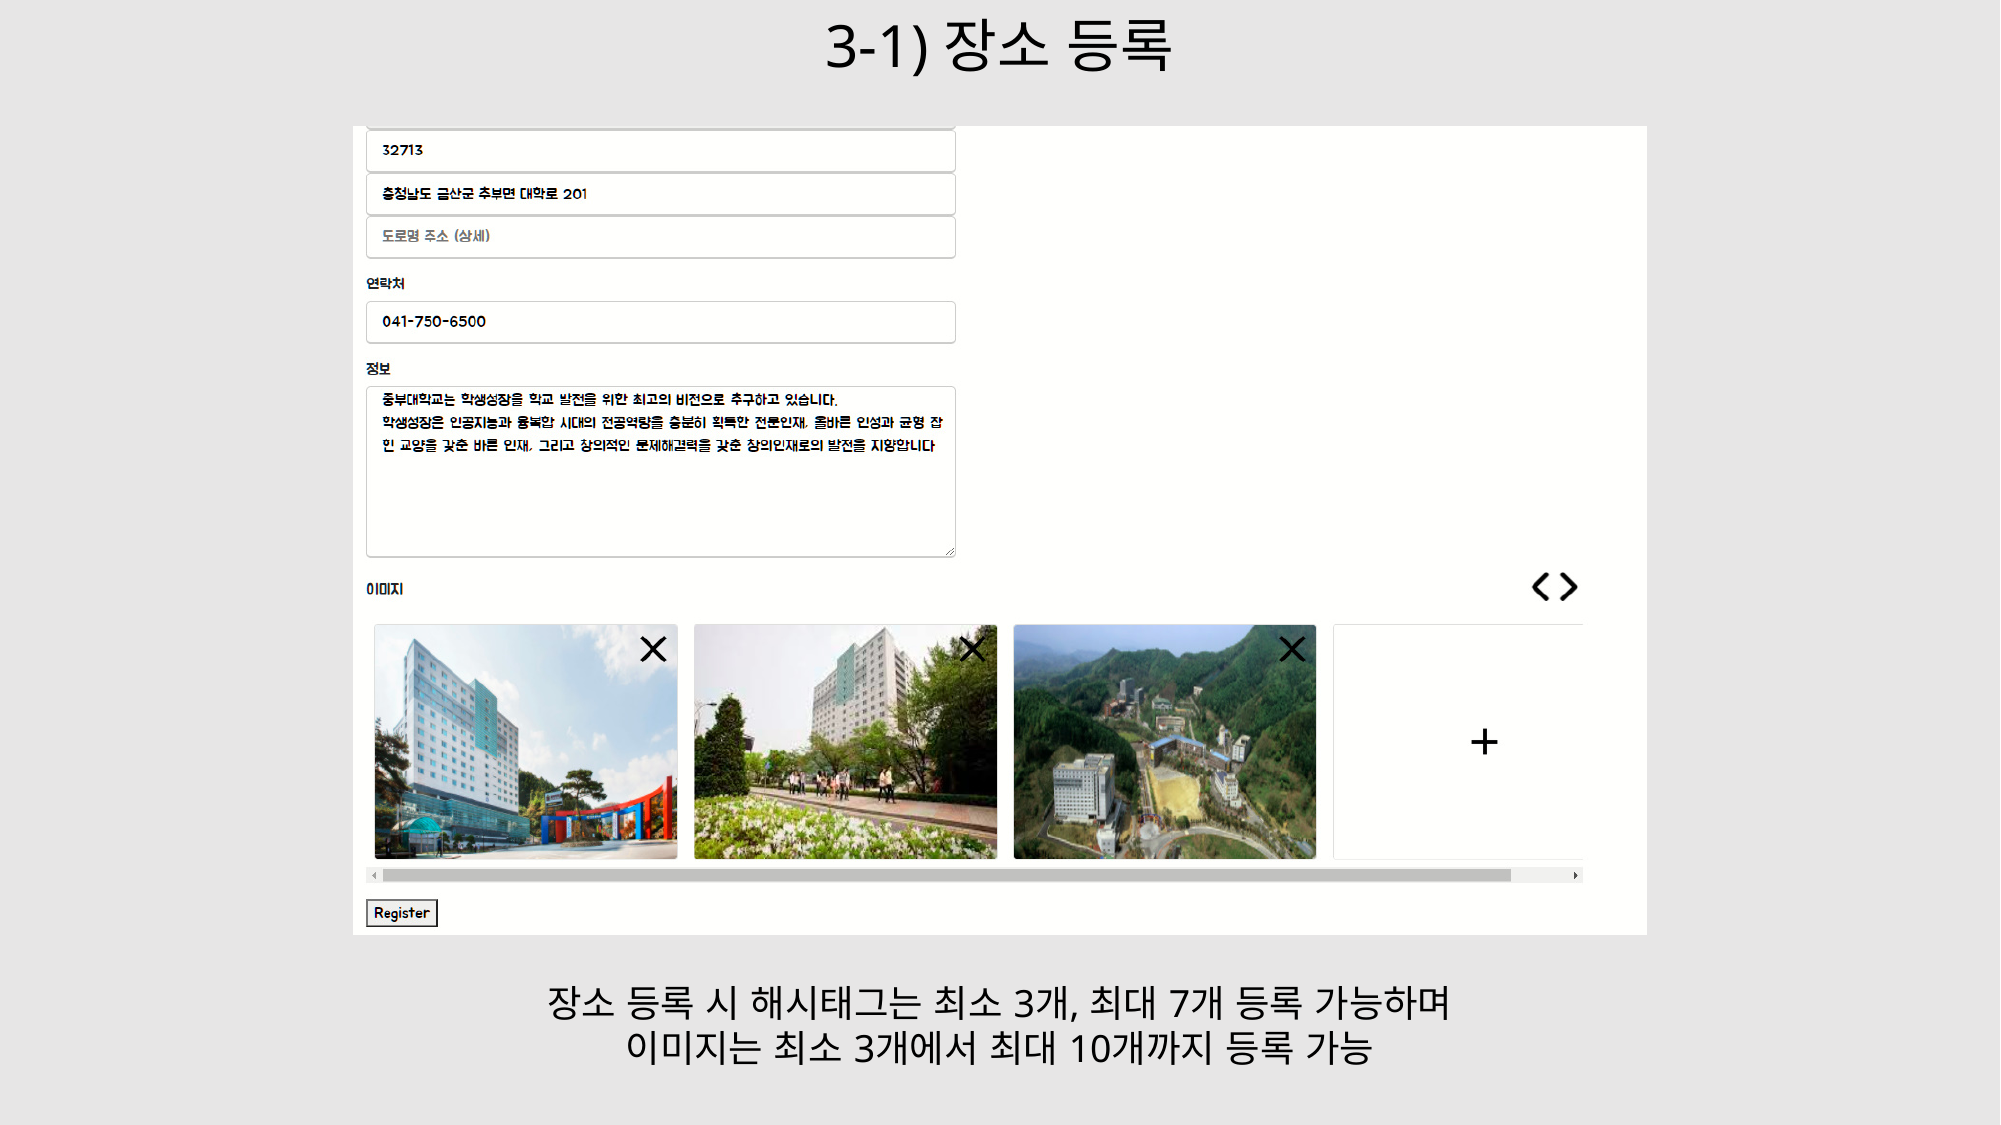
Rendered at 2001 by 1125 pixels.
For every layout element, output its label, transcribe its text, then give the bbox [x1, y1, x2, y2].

text_box 3-1) 장소 등록 [564, 2, 1436, 87]
text_box 장소 등록 시 해시태그는 최소 3개, 최대 7개 등록 가능하며 이미지는 최소 3개에서 최대 10개까지 등록 가능 [532, 972, 1468, 1078]
picture [353, 126, 1647, 935]
